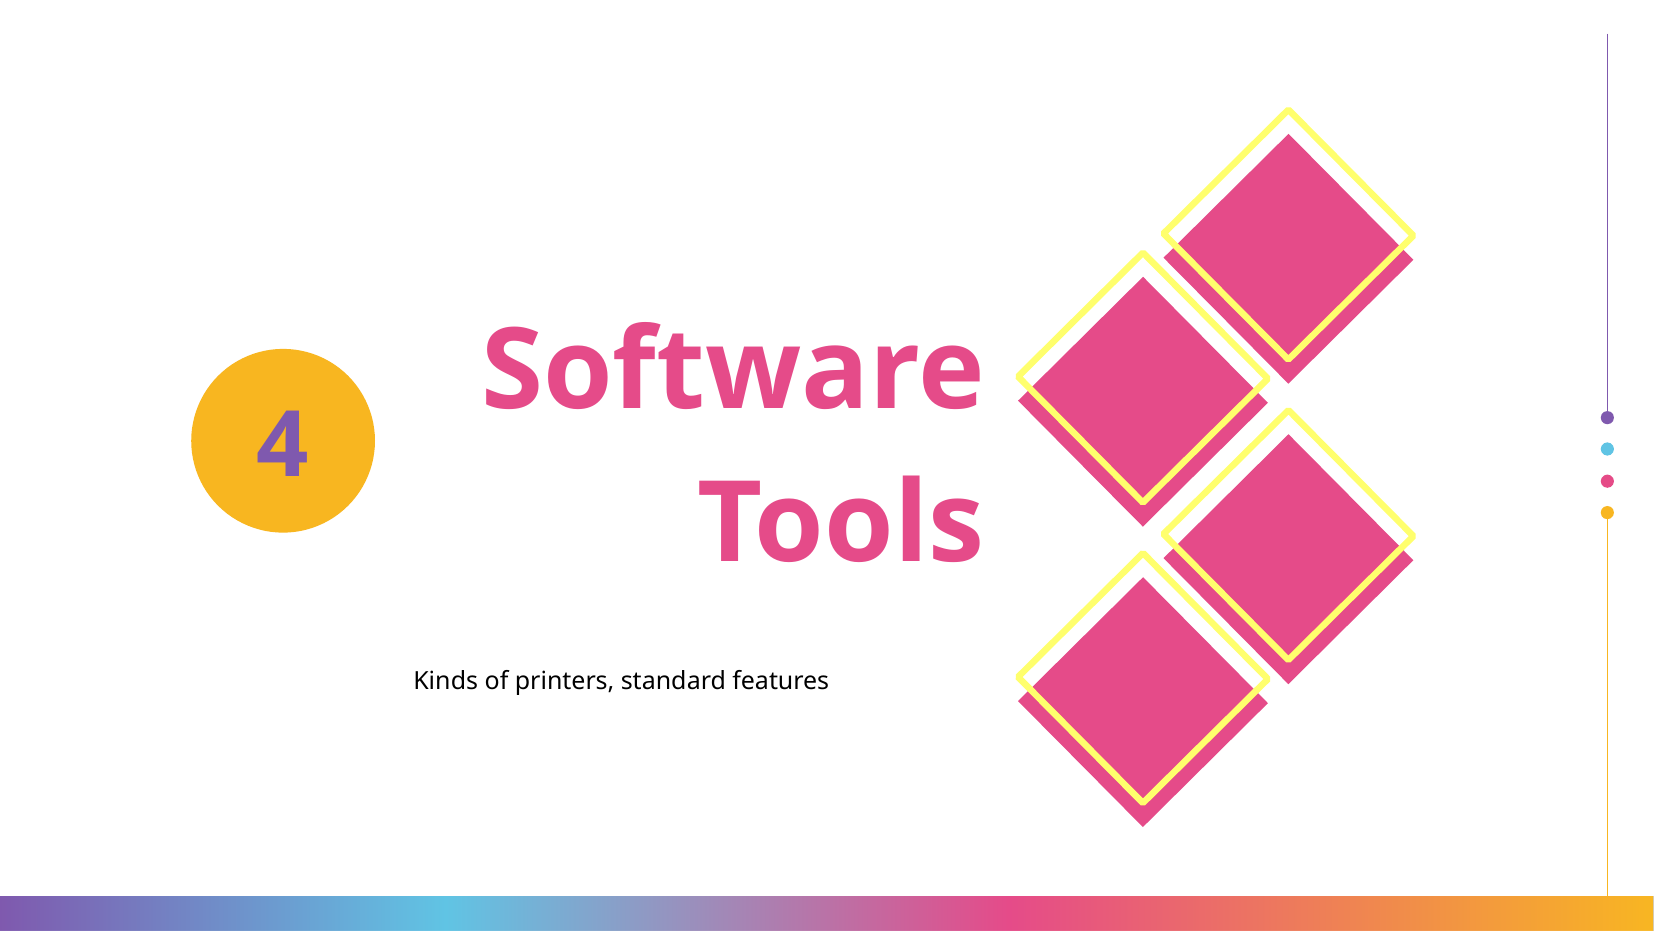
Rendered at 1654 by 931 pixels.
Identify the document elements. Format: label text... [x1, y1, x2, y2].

text_box 4 [191, 348, 318, 533]
title Kinds of printers, standard features [413, 591, 900, 768]
title Software Tools [318, 288, 985, 595]
picture [0, 896, 1654, 931]
